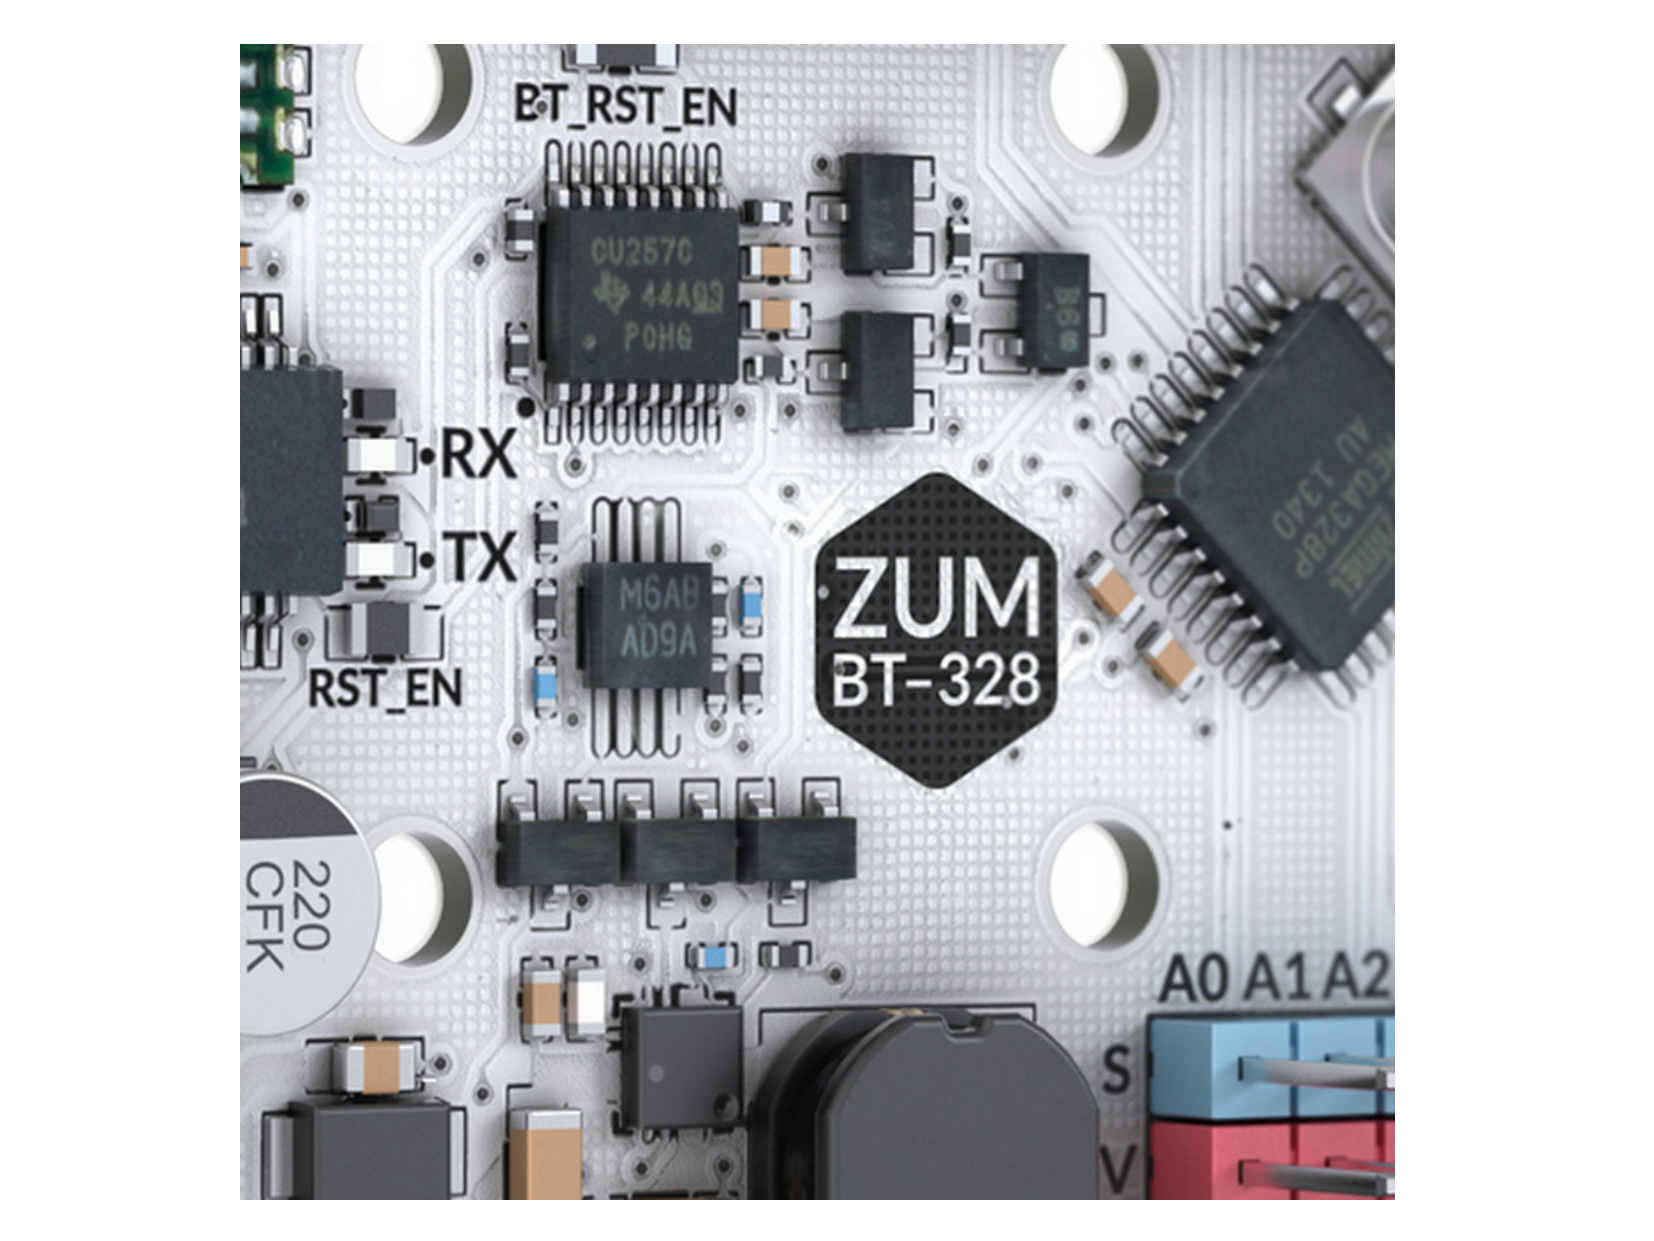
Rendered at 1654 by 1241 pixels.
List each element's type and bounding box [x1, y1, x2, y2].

picture [240, 44, 1395, 1200]
